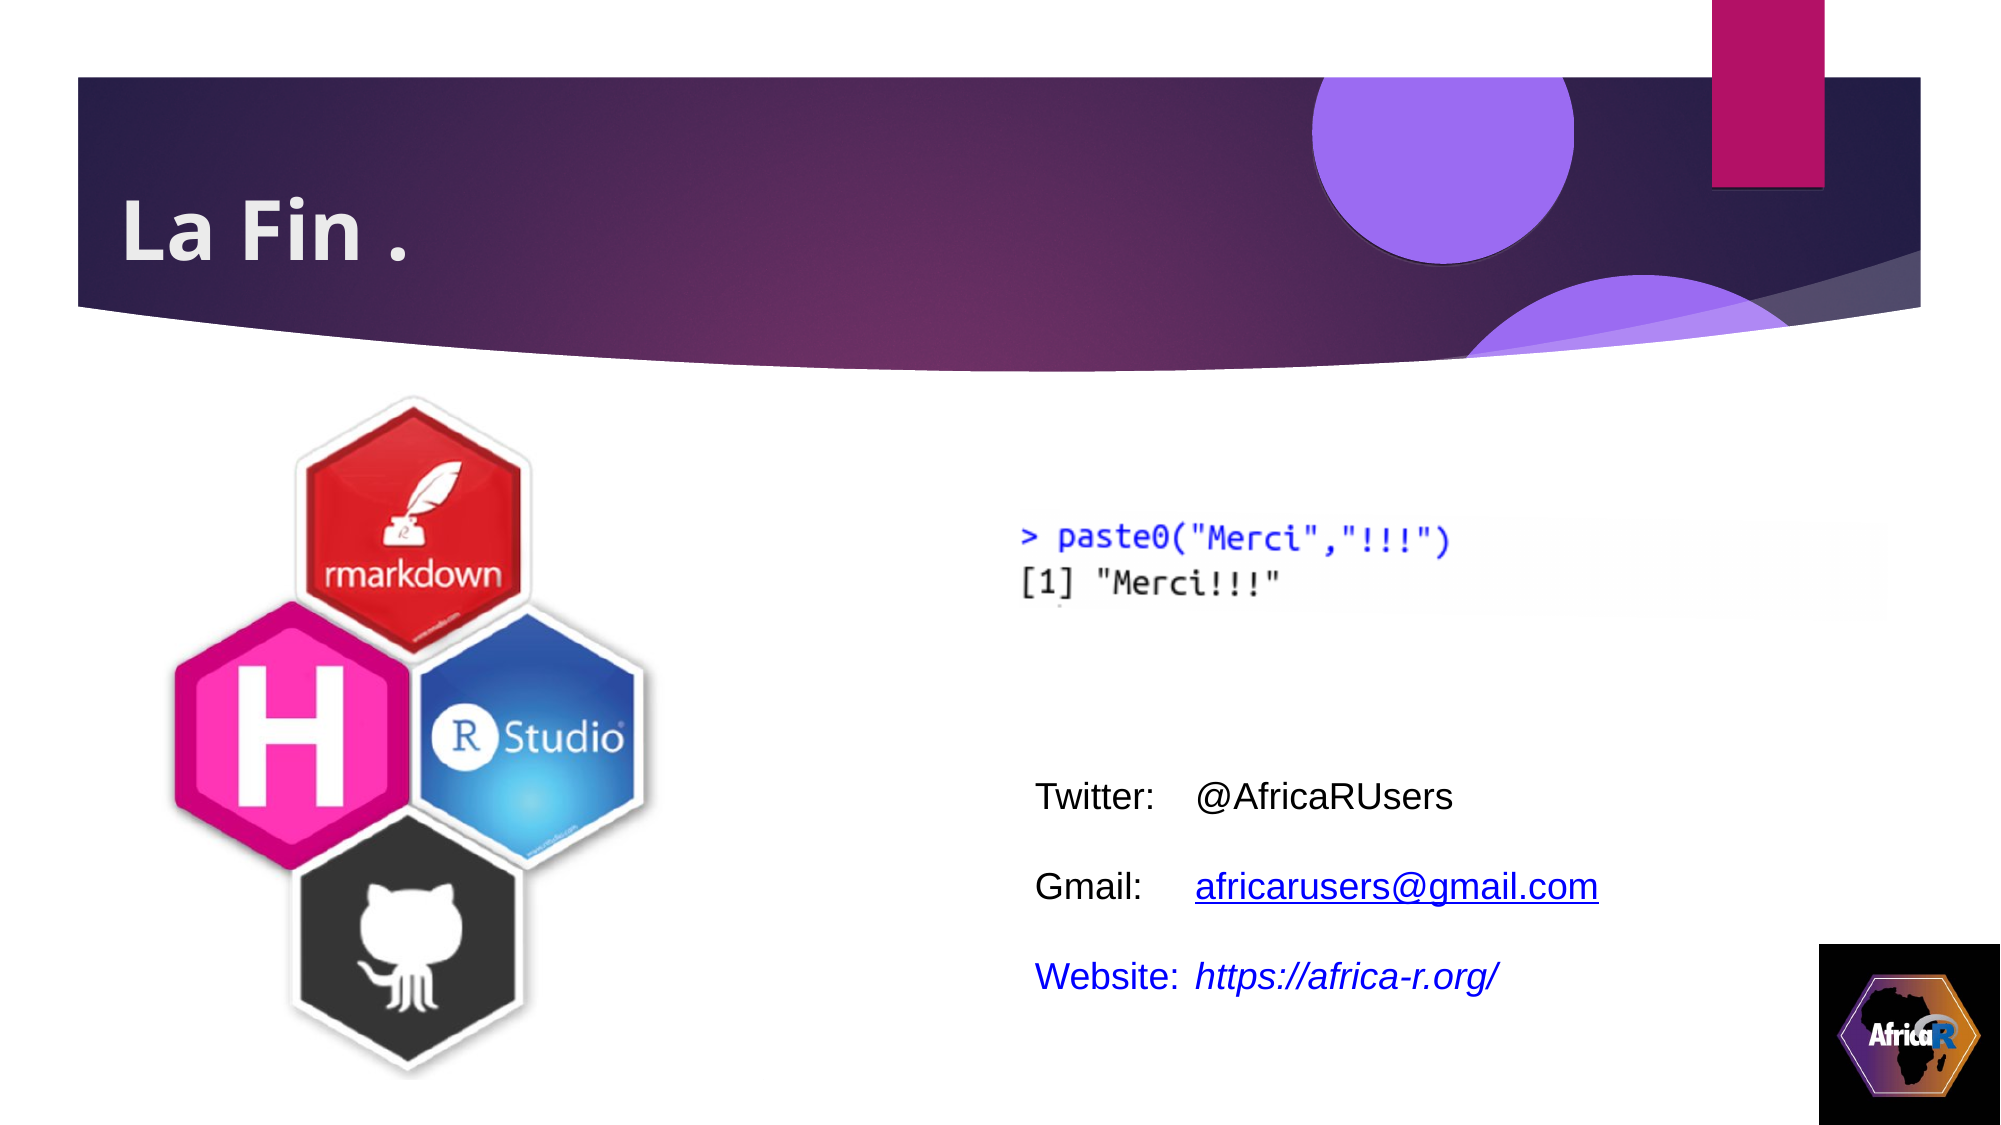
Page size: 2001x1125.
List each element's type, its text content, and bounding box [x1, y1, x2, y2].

picture [1819, 944, 2000, 1125]
text_box Twitter: @AfricaRUsers Gmail: africarusers@gmail.com Website: https://africa-r.org/ [1019, 764, 1740, 956]
picture [1564, 78, 1920, 300]
picture [79, 78, 1572, 371]
picture [71, 387, 764, 1080]
text_box La Fin . [104, 106, 1695, 285]
picture [1019, 510, 1888, 621]
